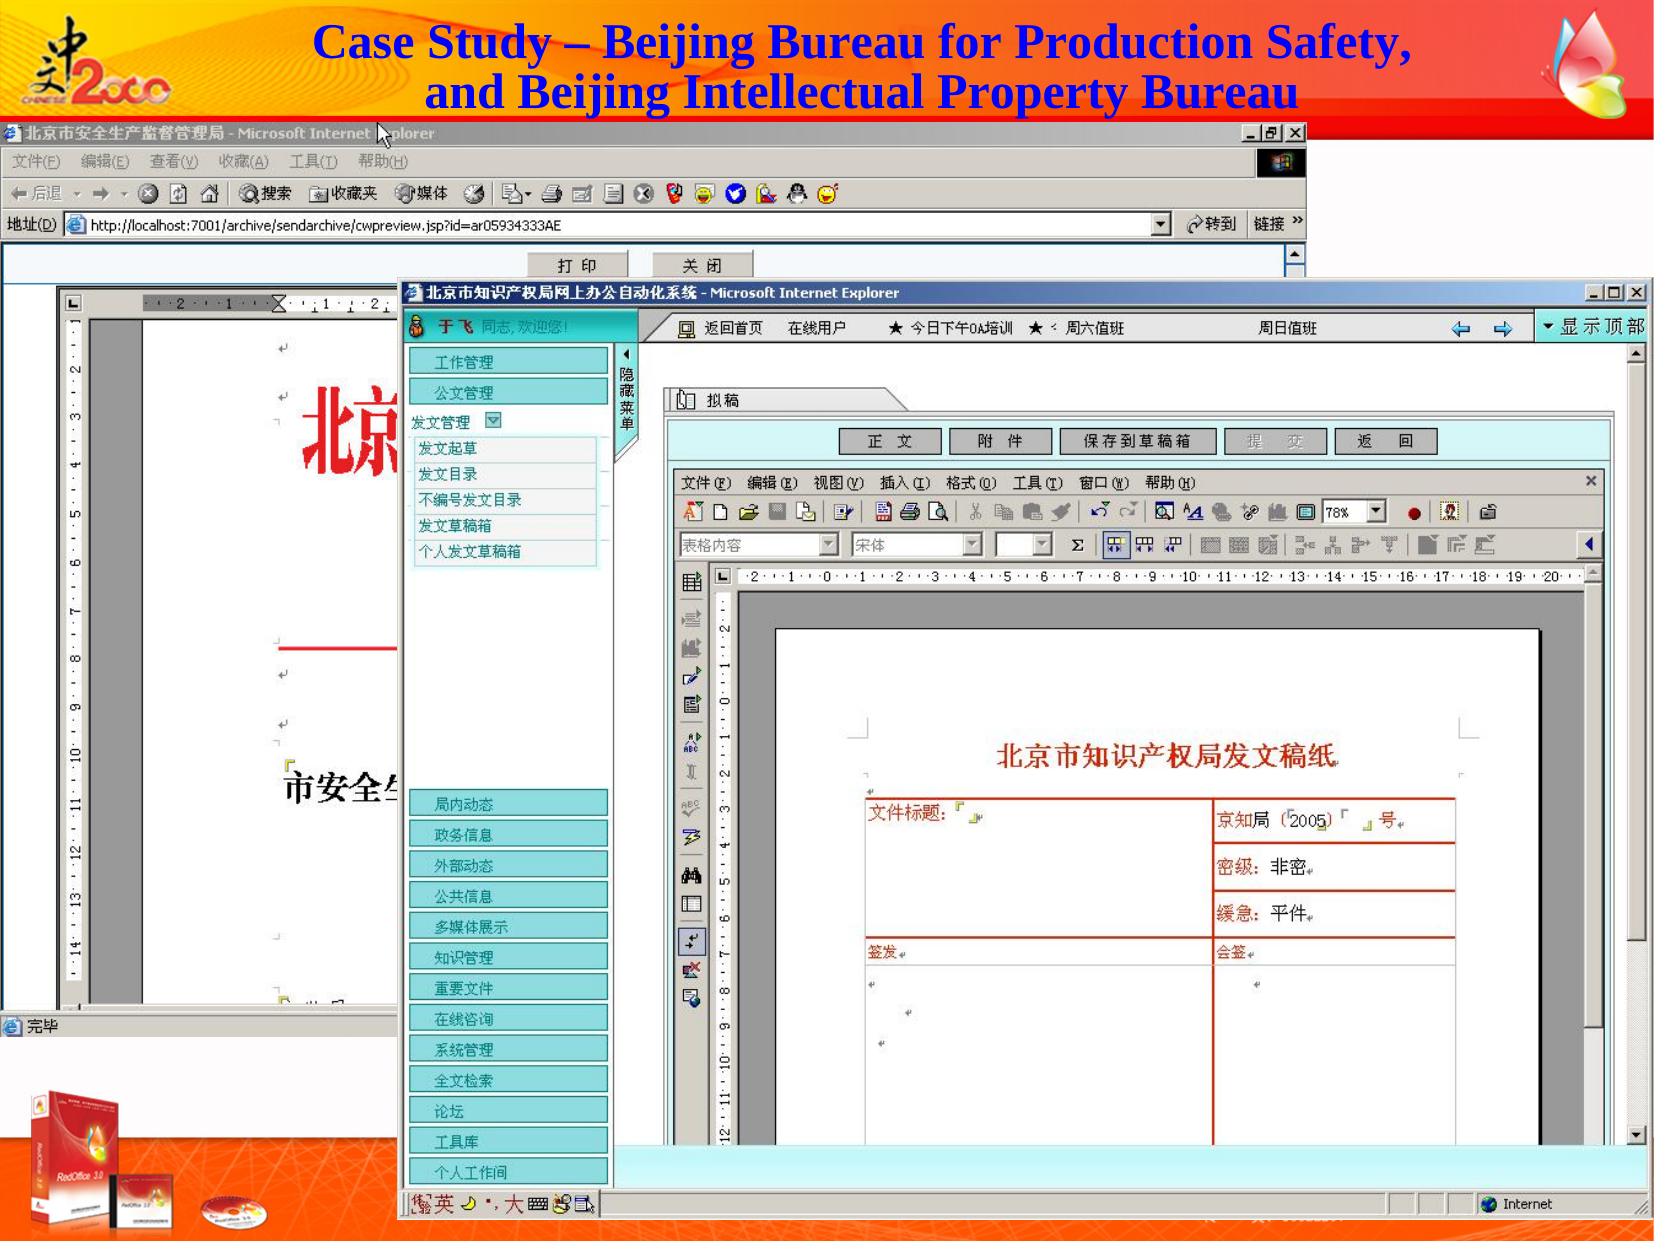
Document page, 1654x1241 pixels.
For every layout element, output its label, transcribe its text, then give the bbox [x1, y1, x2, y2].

text_box Case Study – Beijing Bureau for Production Safety, and Beijing Intellectual Property Bureau [306, 19, 1418, 119]
picture [0, 0, 1654, 1241]
